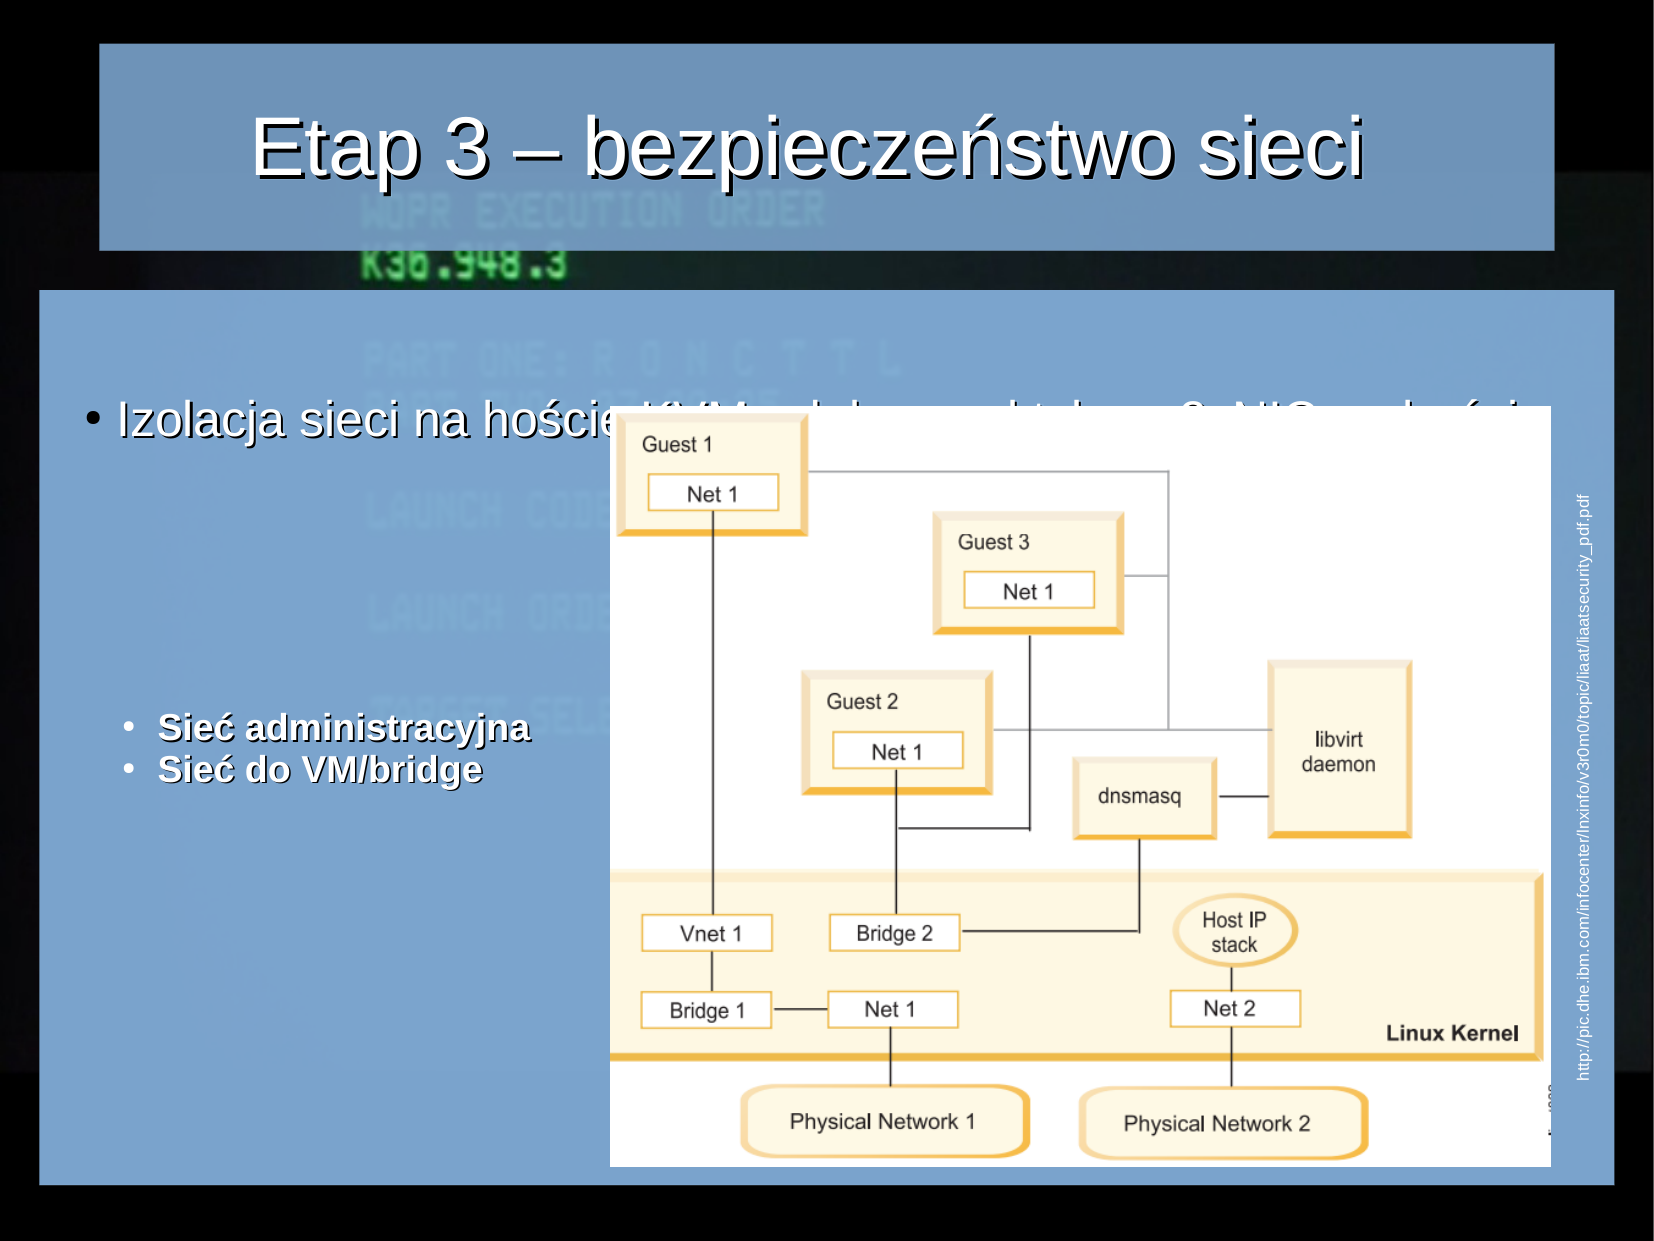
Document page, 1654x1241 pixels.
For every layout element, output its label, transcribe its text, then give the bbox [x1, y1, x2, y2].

text_box Izolacja sieci na hoście KVM - dobra praktyka – 2xNIC na hoście [39, 290, 1615, 1186]
text_box http://pic.dhe.ibm.com/infocenter/lnxinfo/v3r0m0/topic/liaat/liaatsecurity_pdf.pdf [1566, 328, 1602, 1096]
text_box Sieć administracyjna Sieć do VM/bridge [107, 698, 546, 798]
title Etap 3 – bezpieczeństwo sieci [99, 43, 1555, 251]
picture [0, 0, 1654, 1241]
